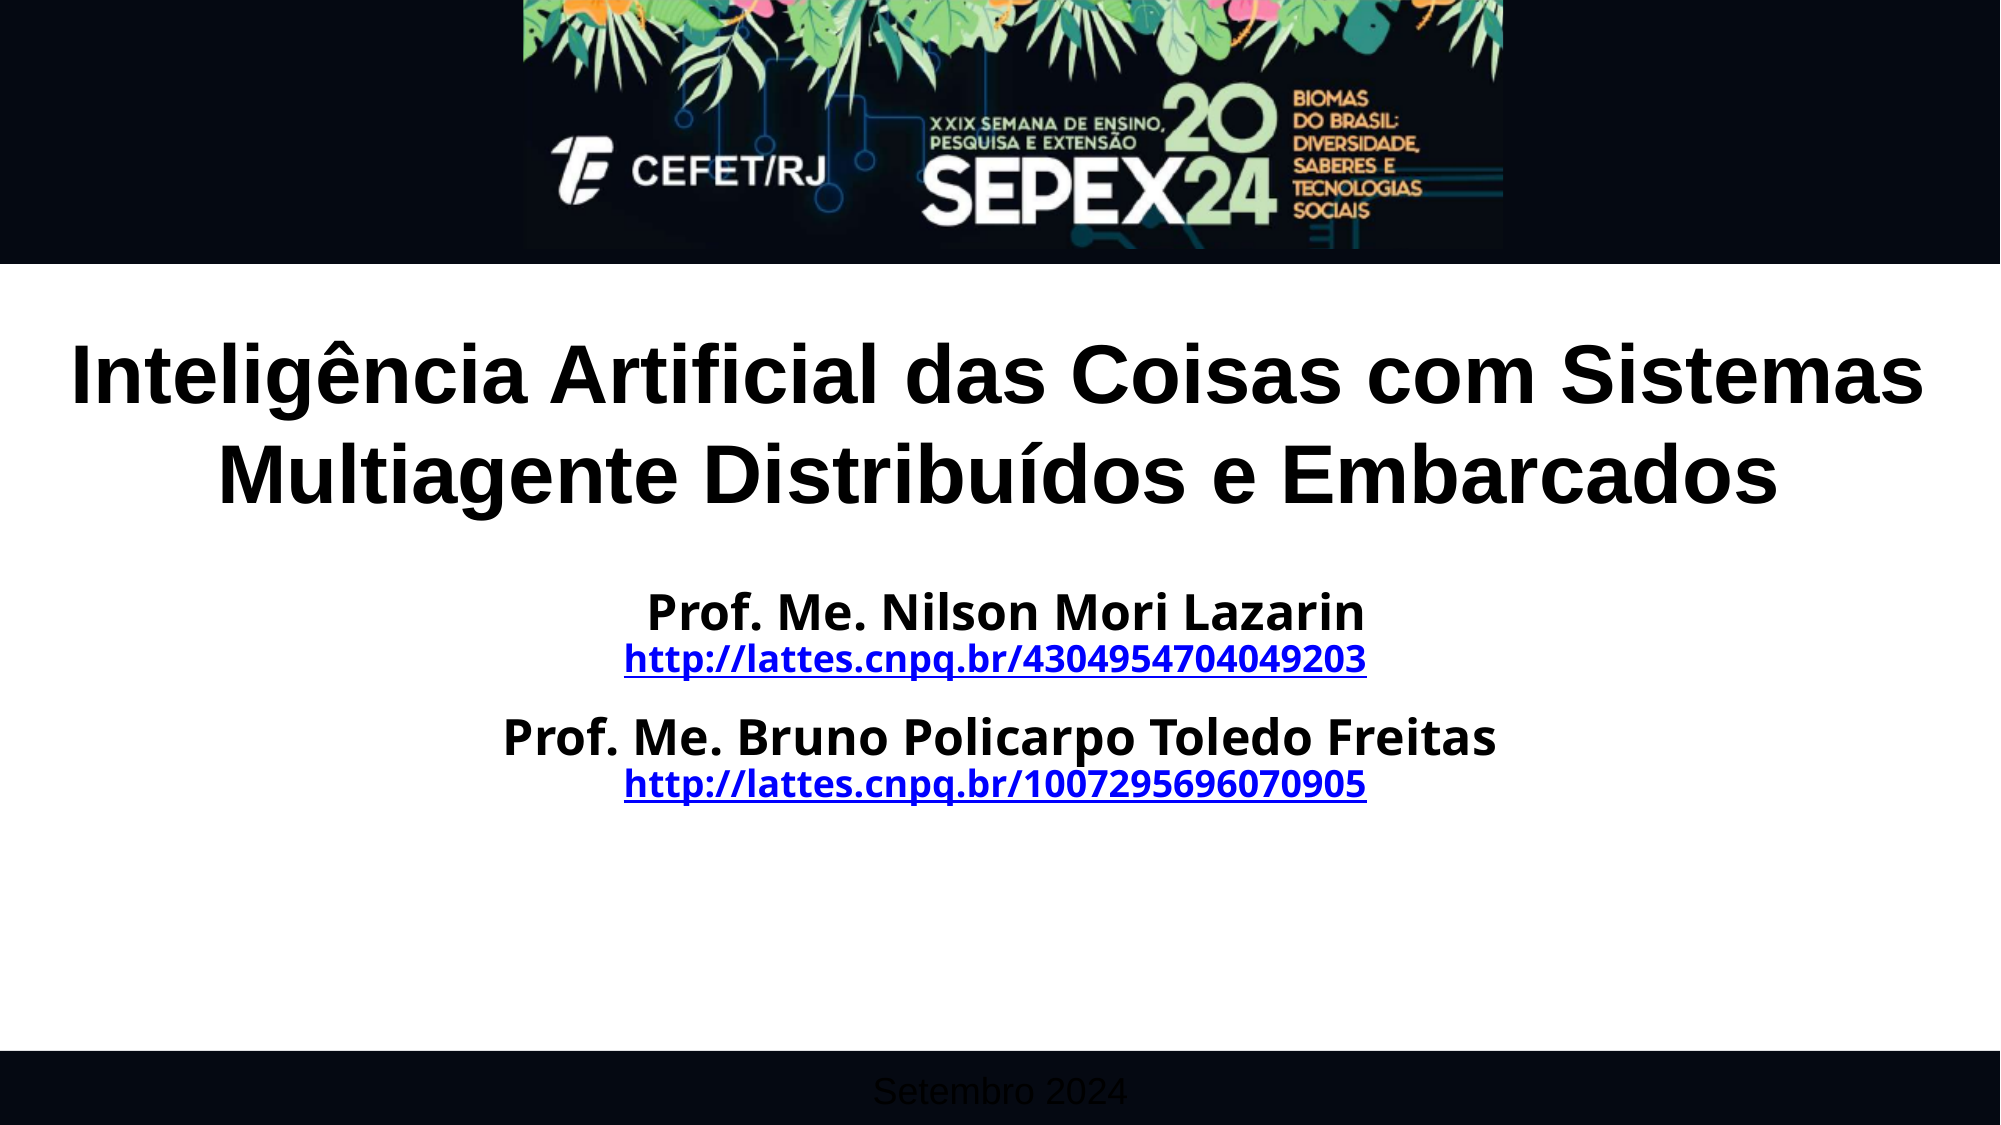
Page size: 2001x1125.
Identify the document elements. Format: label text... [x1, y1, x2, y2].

picture [523, 0, 1504, 249]
text_box Prof. Me. Nilson Mori Lazarin http://lattes.cnpq.br/4304954704049203 Prof. Me. Bruno Policarpo Toledo Freitas http://lattes.cnpq.br/1007295696070905 [0, 584, 2000, 821]
text_box Inteligência Artificial das Coisas com Sistemas Multiagente Distribuídos e Embarcados [0, 312, 1999, 528]
text_box Setembro 2024 [0, 1050, 2000, 1125]
text_box [0, 0, 2000, 264]
